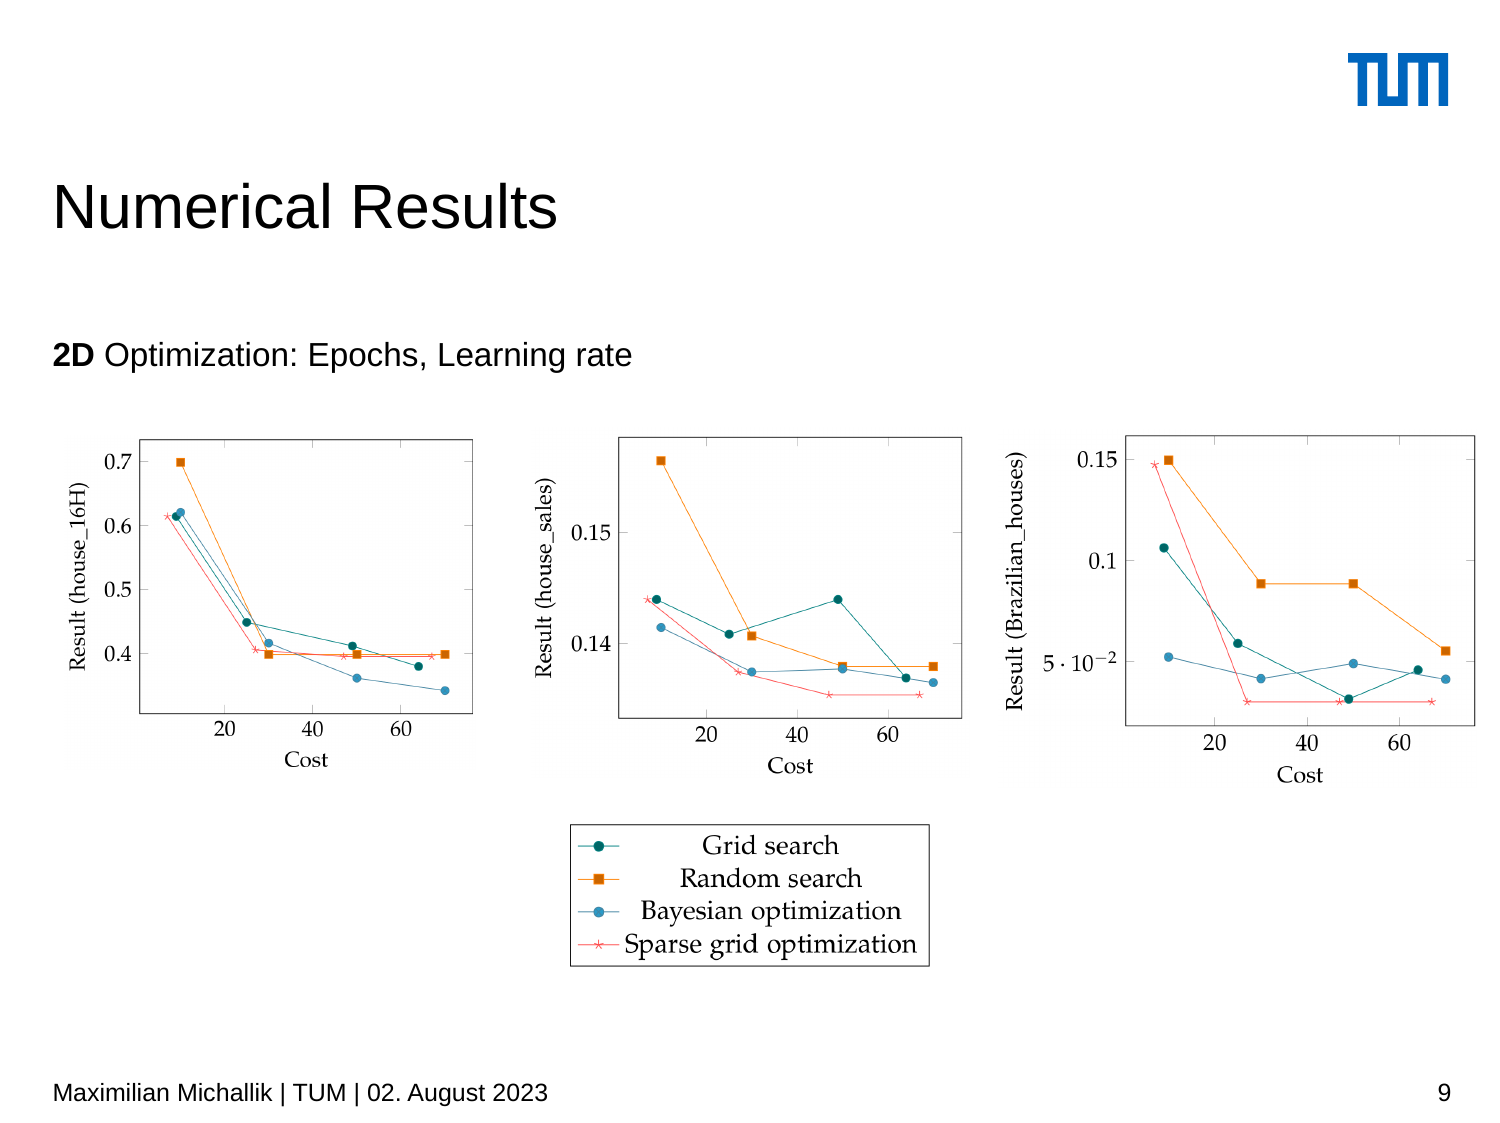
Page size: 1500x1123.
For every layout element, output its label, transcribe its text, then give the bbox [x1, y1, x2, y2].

picture [64, 435, 476, 770]
picture [568, 822, 932, 969]
picture [998, 429, 1477, 788]
title Numerical Results [52, 171, 1453, 242]
list 2D Optimization: Epochs, Learning rate [52, 330, 1453, 996]
picture [531, 427, 970, 778]
